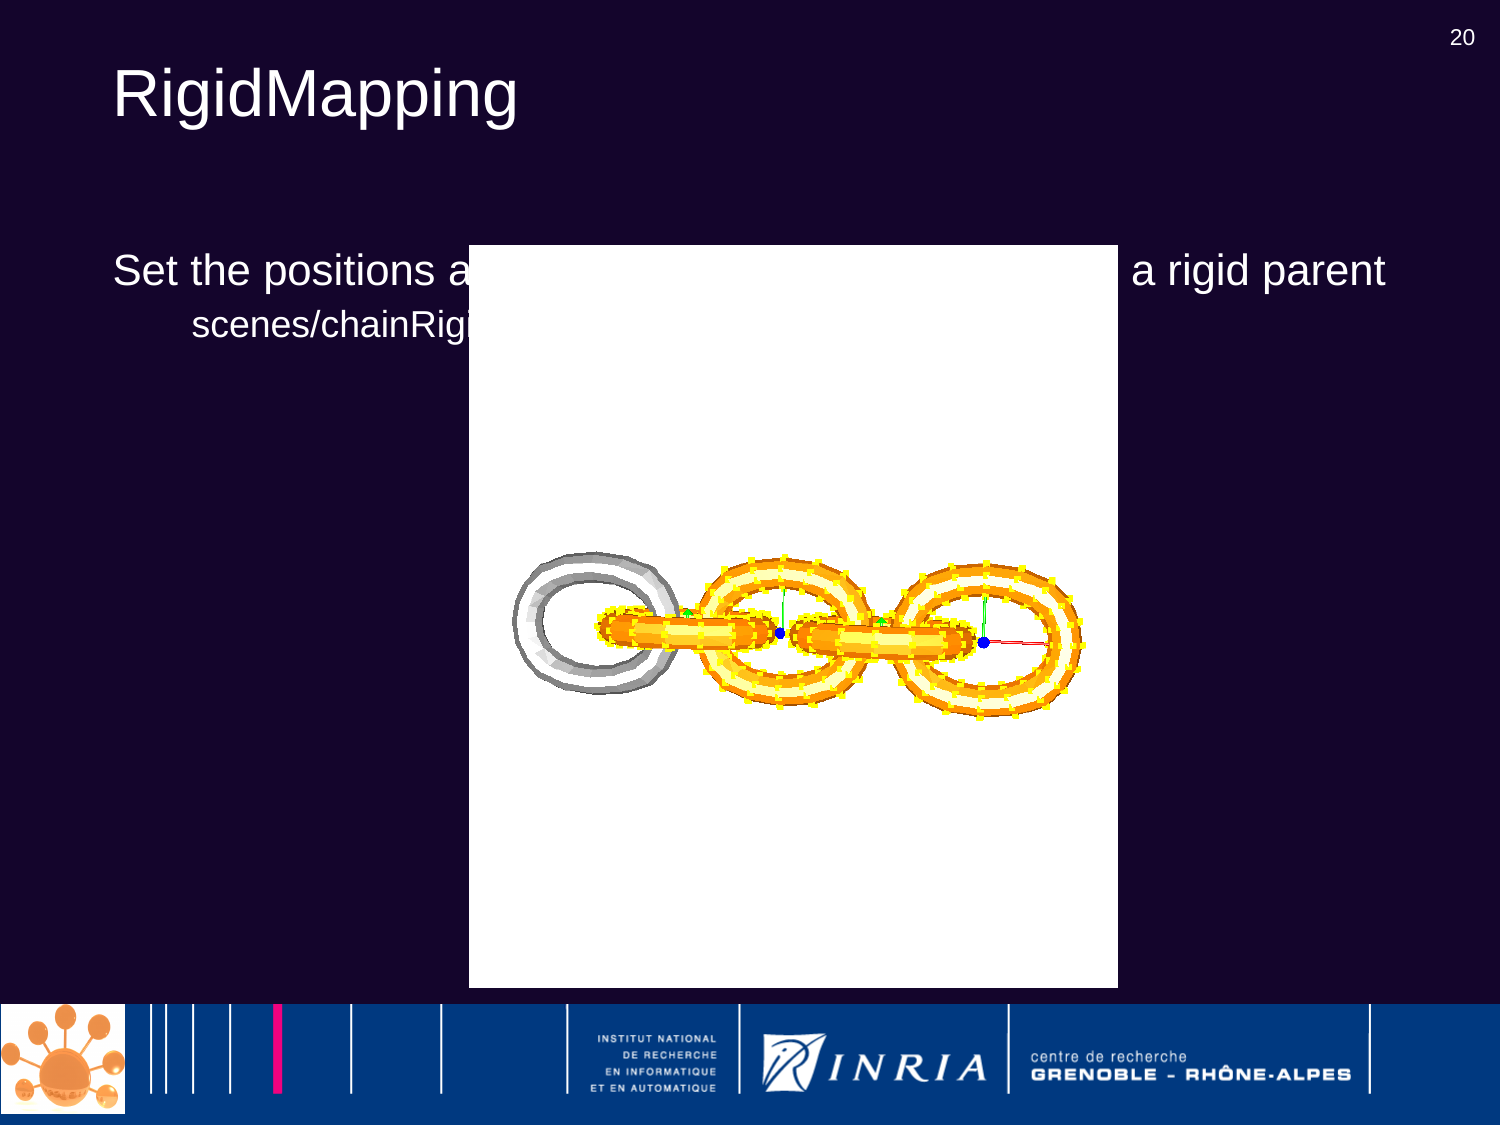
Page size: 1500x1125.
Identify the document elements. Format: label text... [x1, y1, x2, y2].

title RigidMapping [112, 0, 1474, 188]
picture [0, 1004, 1500, 1125]
list Set the positions and velocities of points attached to a rigid parent scenes/chainRigid.scn [112, 245, 422, 988]
picture [422, 245, 1468, 988]
